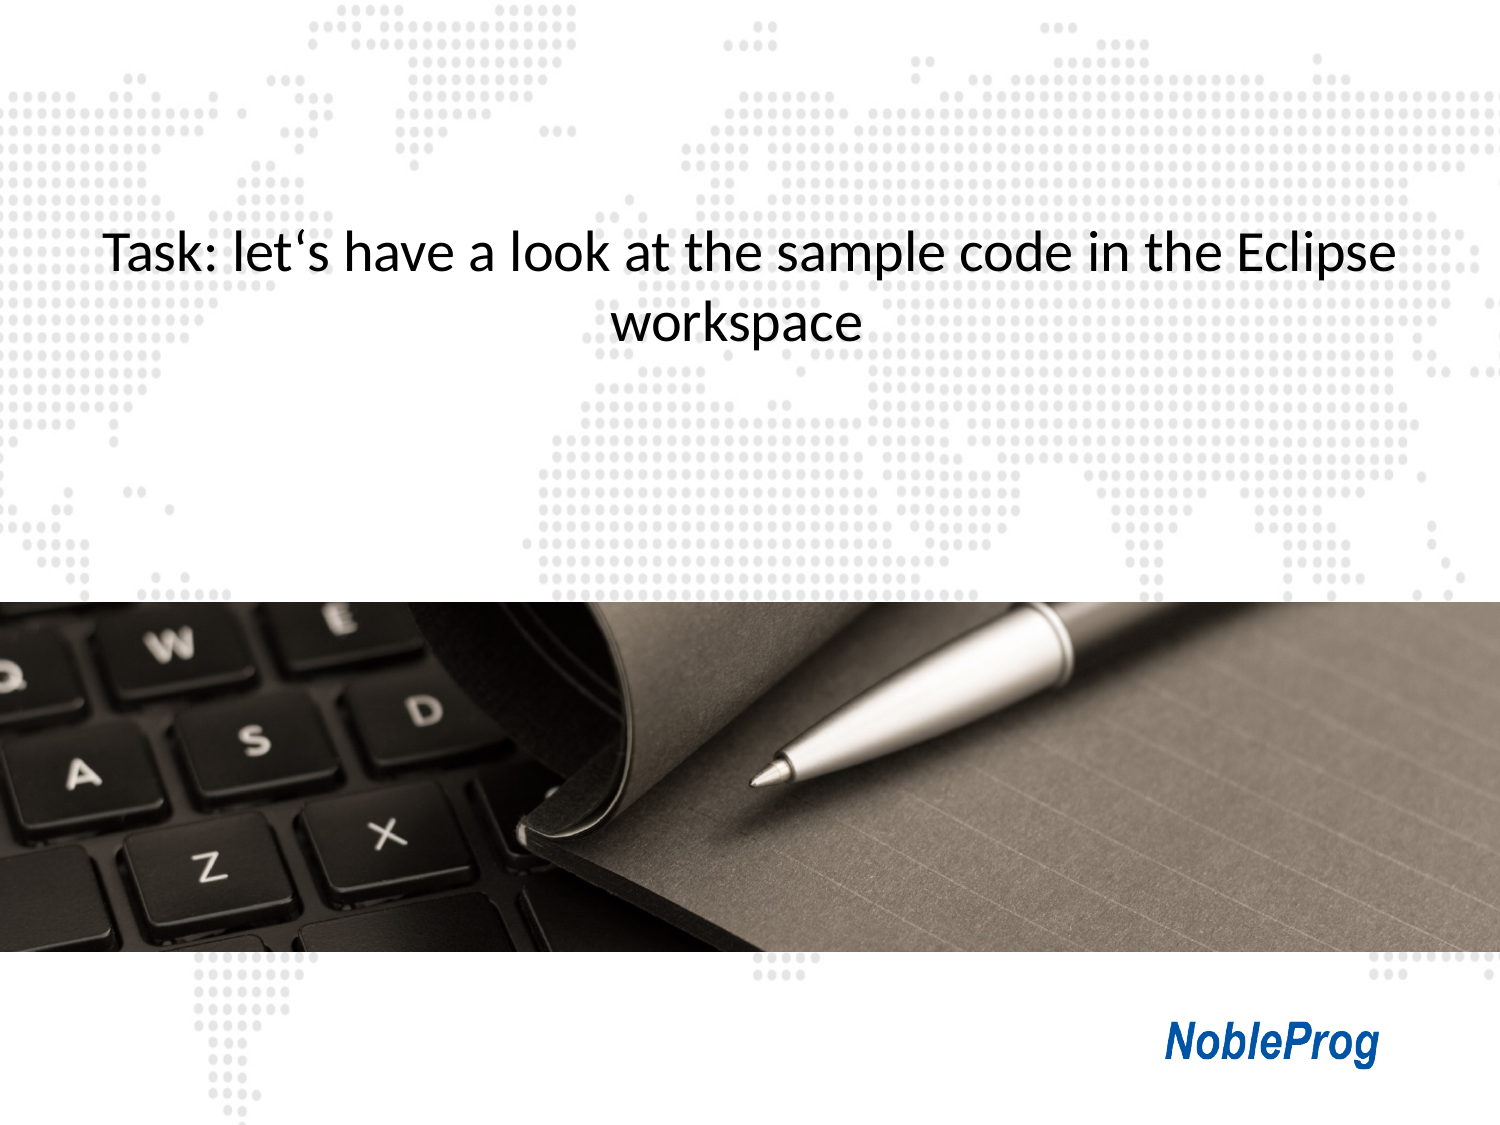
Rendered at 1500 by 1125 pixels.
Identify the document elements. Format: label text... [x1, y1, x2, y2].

picture [0, 0, 1500, 1125]
list Task: let‘s have a look at the sample code in the Eclipse workspace [75, 0, 1425, 602]
